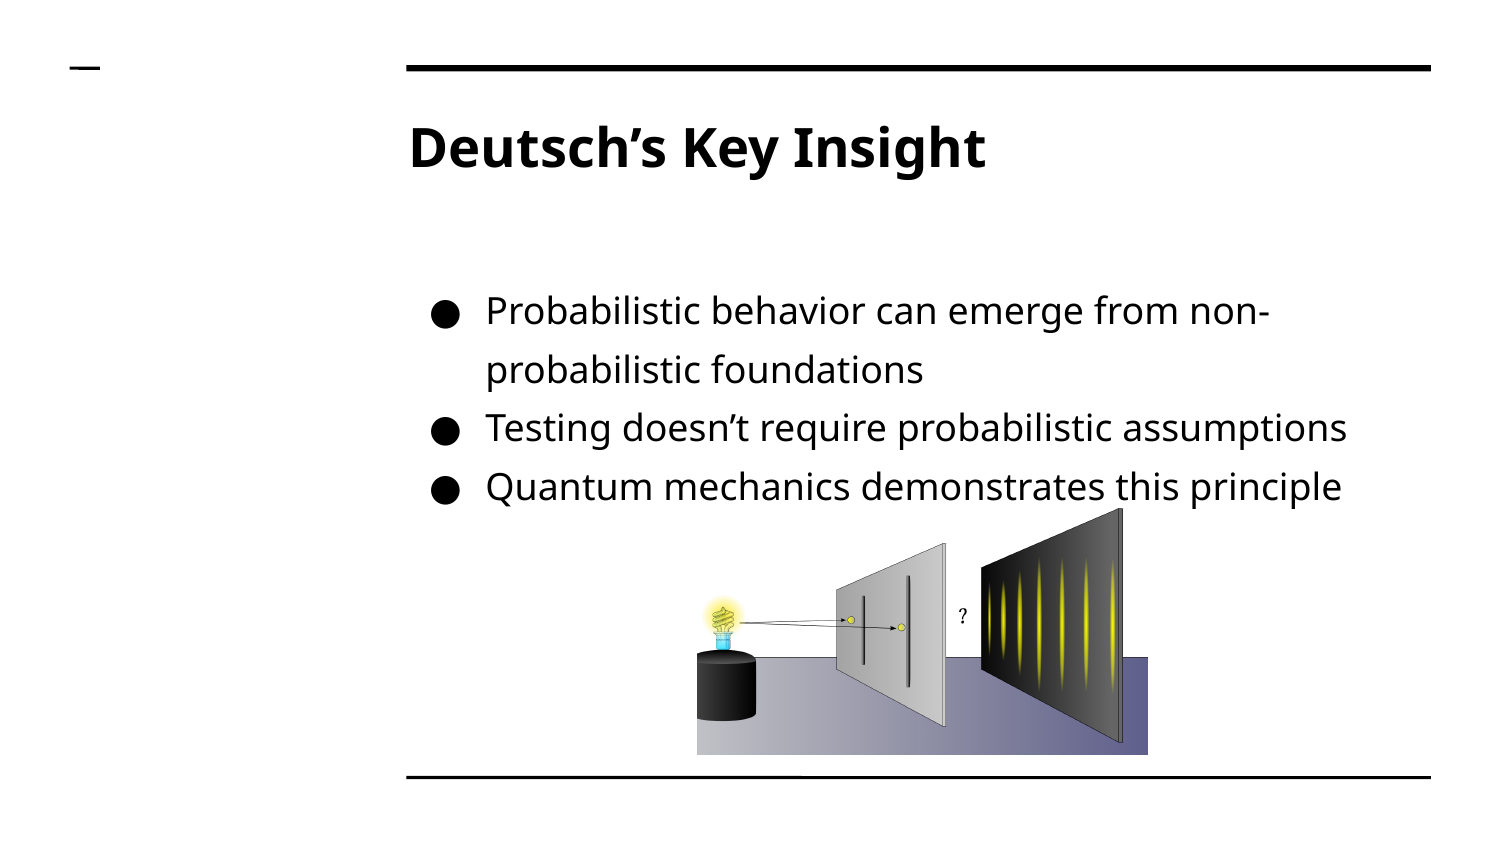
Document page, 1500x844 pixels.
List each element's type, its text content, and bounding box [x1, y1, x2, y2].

list Probabilistic behavior can emerge from non-probabilistic foundations Testing doesn’t require probabilistic assumptions Quantum mechanics demonstrates this principle [395, 261, 1433, 755]
picture [697, 508, 1148, 755]
title Deutsch’s Key Insight [393, 94, 1431, 199]
